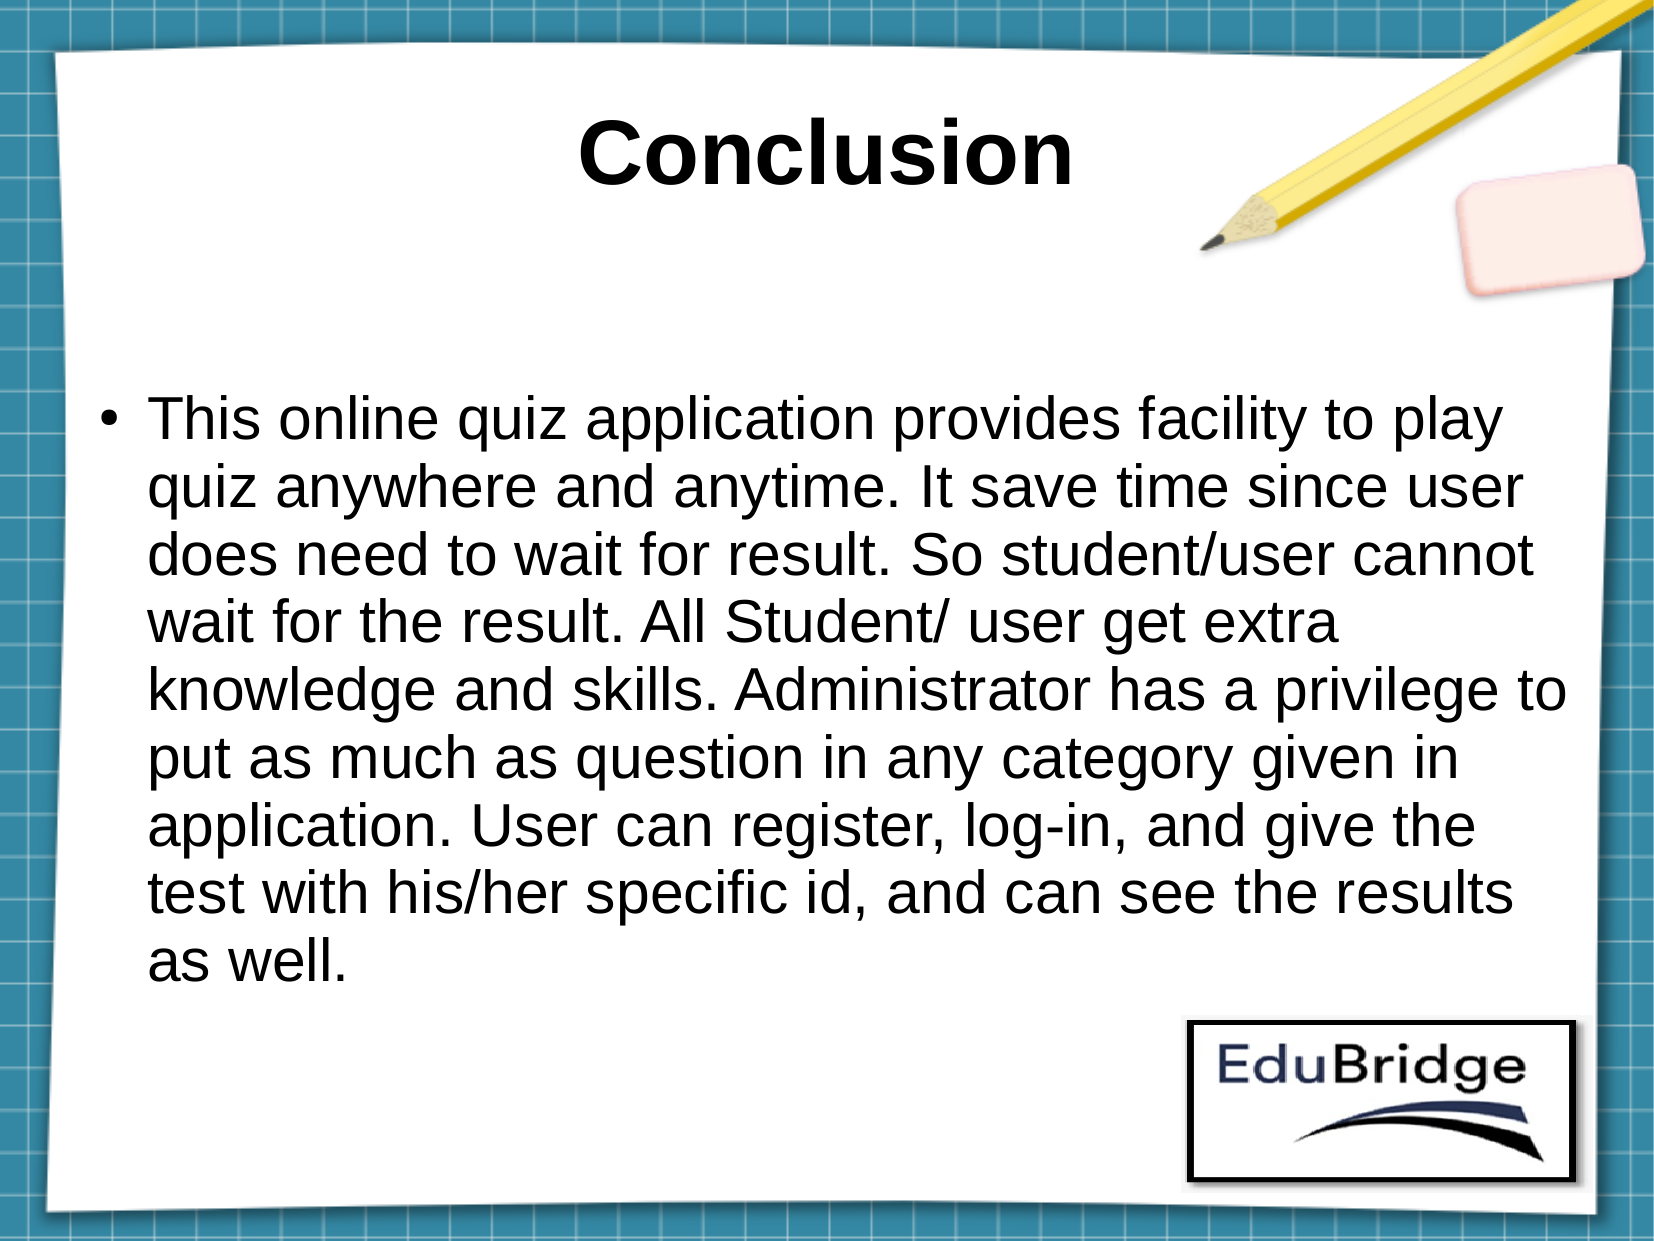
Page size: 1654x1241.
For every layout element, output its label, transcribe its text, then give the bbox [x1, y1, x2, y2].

title Conclusion [82, 49, 1571, 257]
list This online quiz application provides facility to play quiz anywhere and anytime. It save time since user does need to wait for result. So student/user cannot wait for the result. All Student/ user get extra knowledge and skills. Administrator has a privilege to put as much as question in any category given in application. User can register, log-in, and give the test with his/her specific id, and can see the results as well. [82, 290, 1571, 1010]
picture [0, 0, 1654, 1241]
